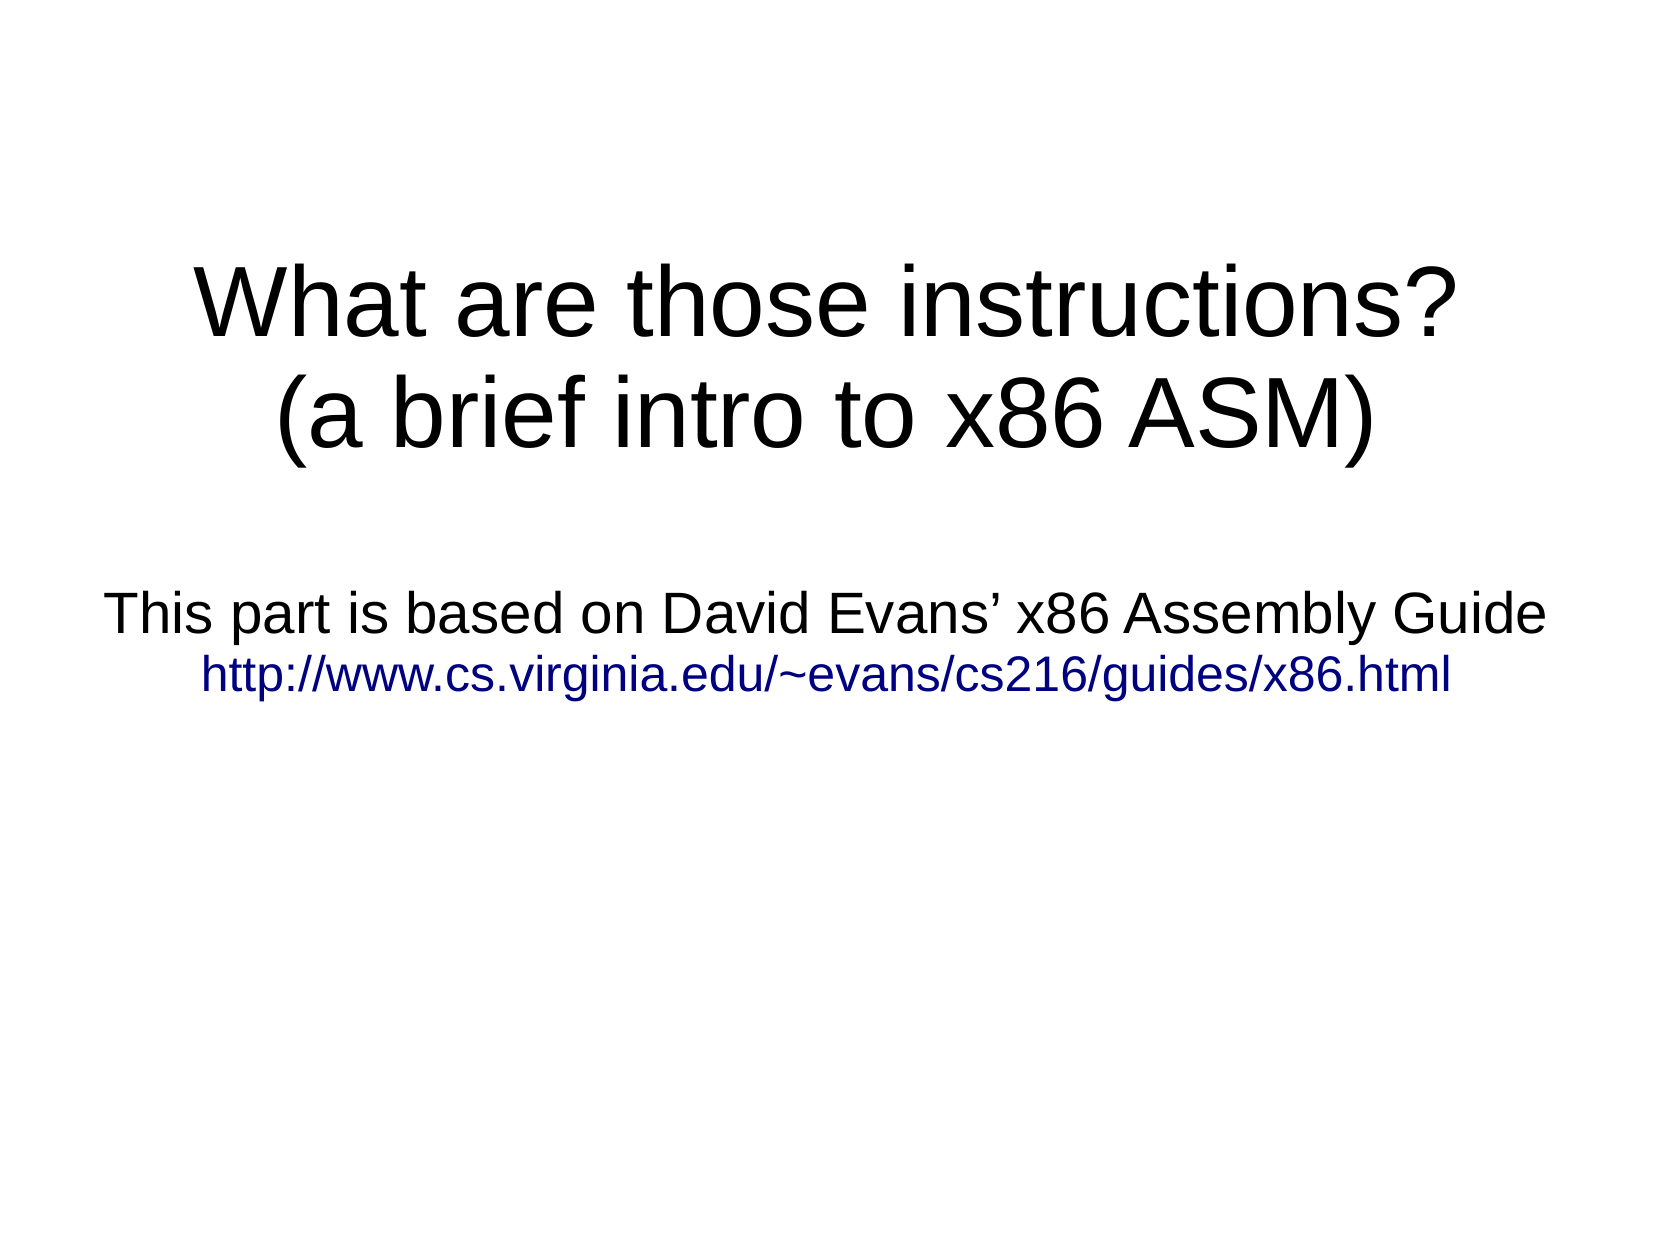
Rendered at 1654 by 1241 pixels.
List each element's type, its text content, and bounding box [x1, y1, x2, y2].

subtitle What are those instructions? (a brief intro to x86 ASM) This part is based on David Evans’ x86 Assembly Guide http://www.cs.virginia.edu/~evans/cs216/guides/x86.html [82, 49, 1571, 1010]
